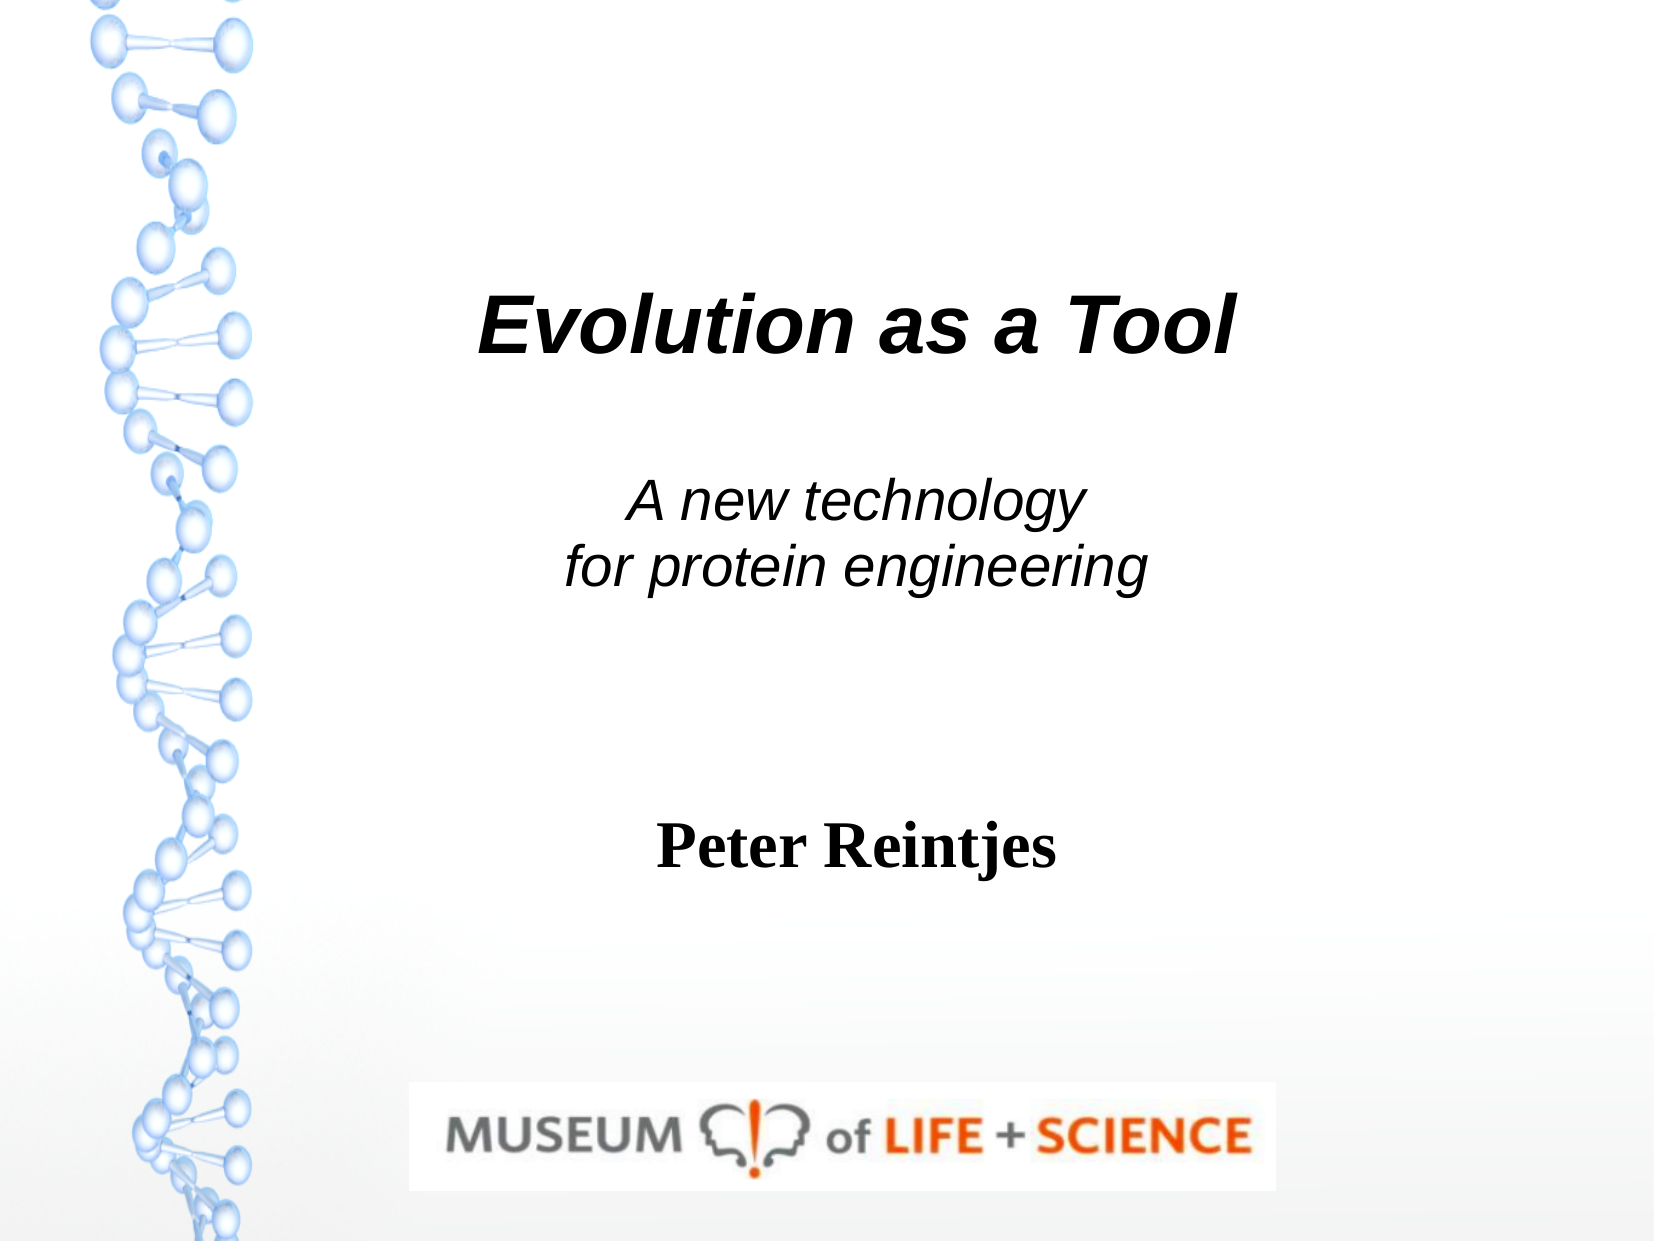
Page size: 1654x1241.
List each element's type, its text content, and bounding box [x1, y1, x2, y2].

picture [0, 0, 1654, 1241]
subtitle Evolution as a Tool A new technology for protein engineering Peter Reintjes [304, 120, 1411, 1036]
